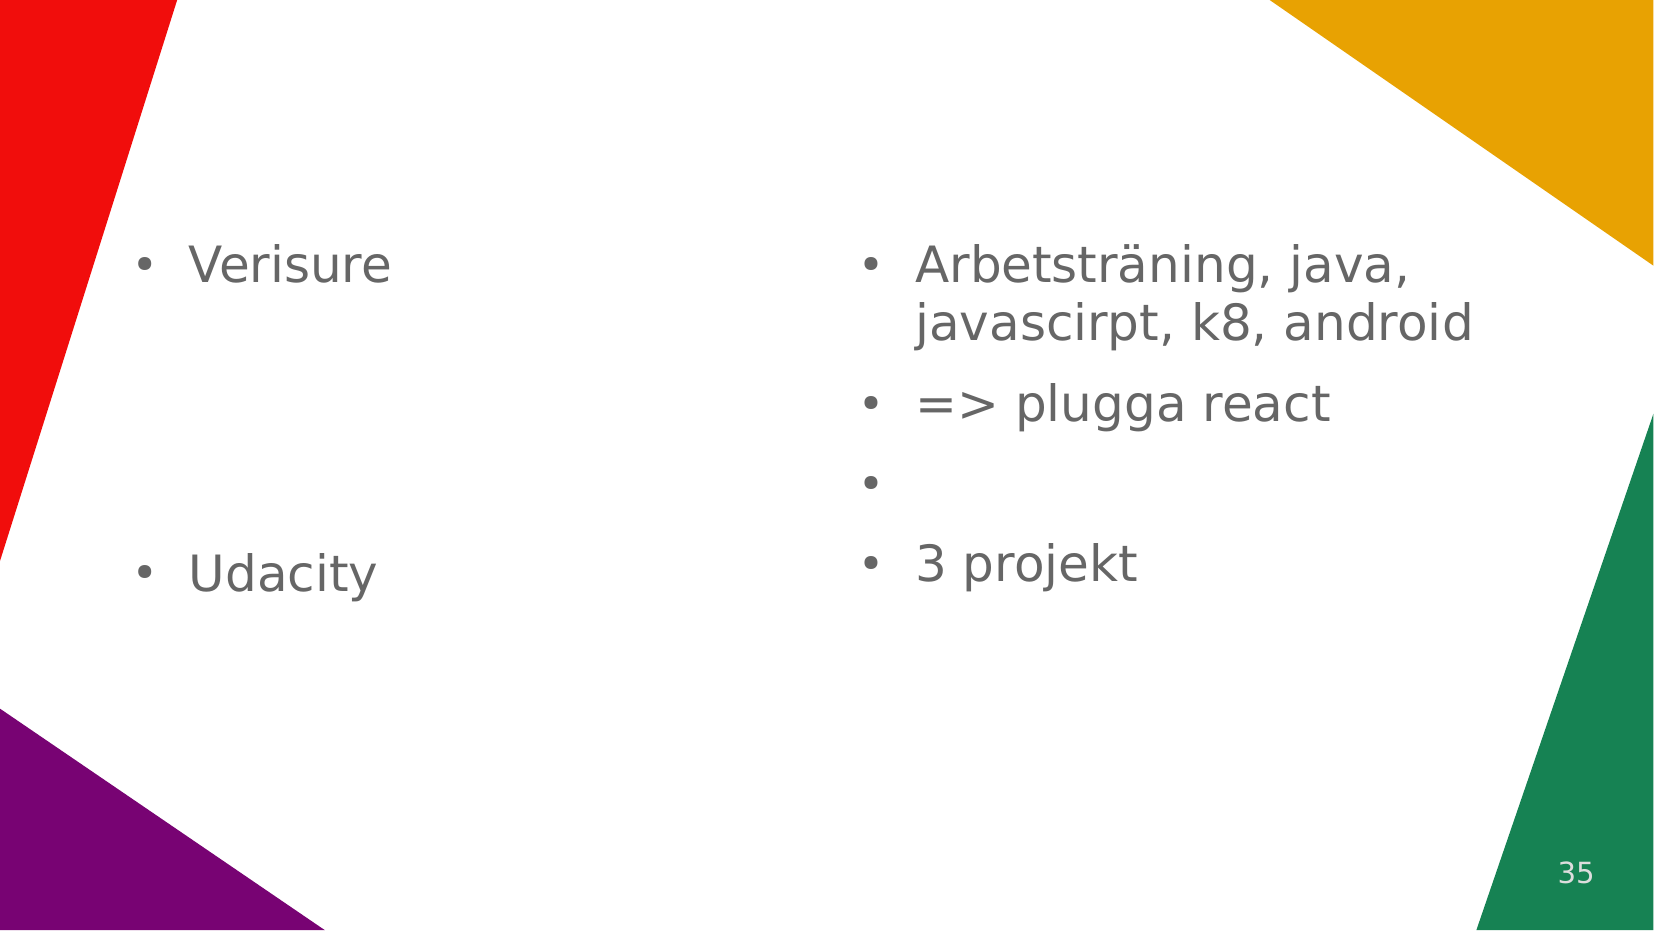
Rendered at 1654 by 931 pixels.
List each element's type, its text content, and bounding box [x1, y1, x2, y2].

list Arbetsträning, java, javascirpt, k8, android => plugga react 3 projekt [844, 236, 1536, 827]
list Verisure [118, 236, 810, 518]
list Udacity [118, 544, 810, 827]
